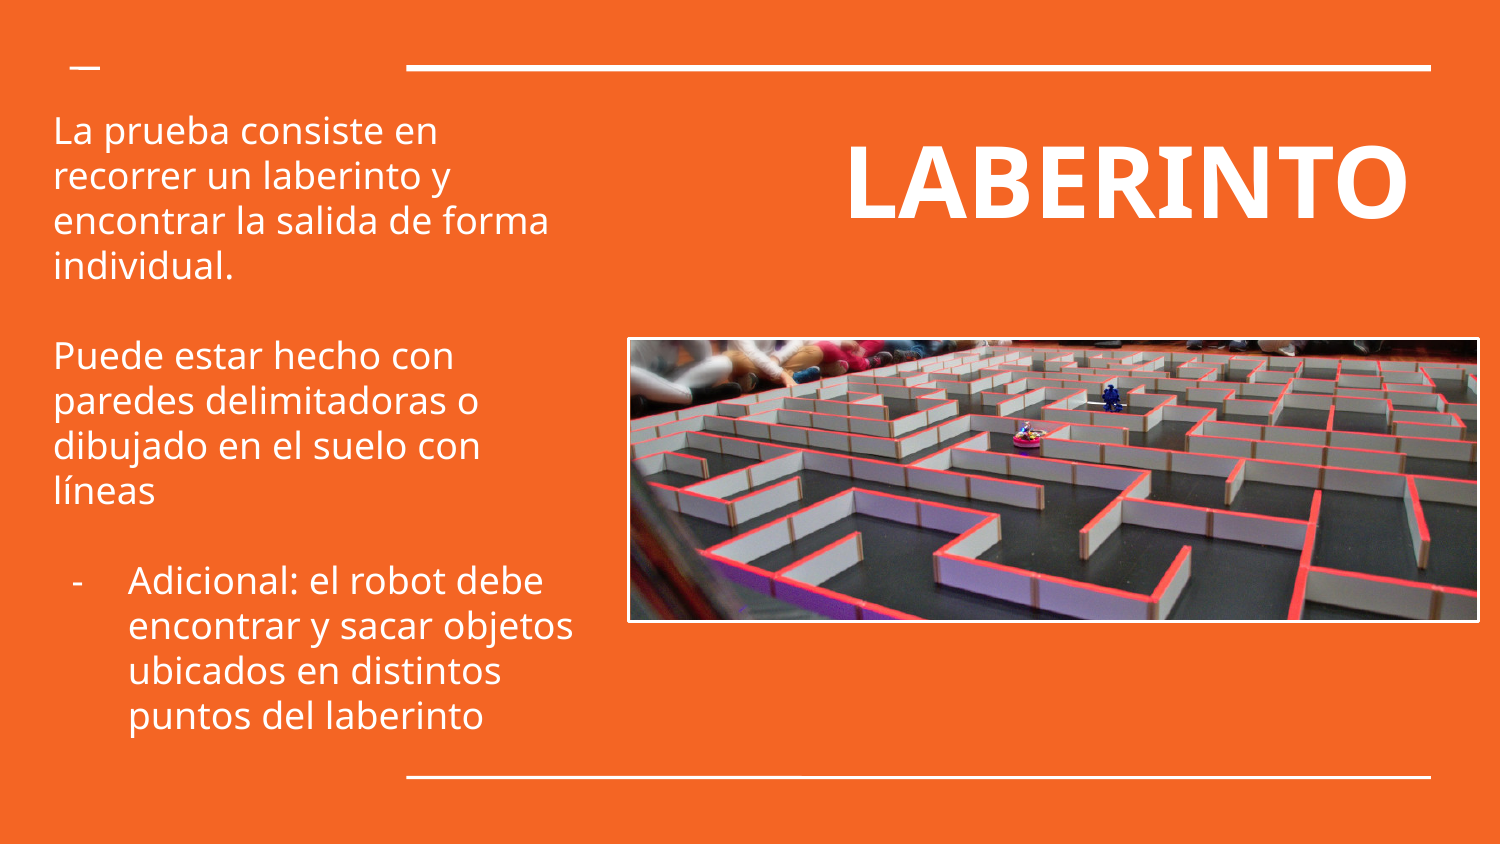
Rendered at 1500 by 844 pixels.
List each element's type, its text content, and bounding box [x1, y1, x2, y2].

picture [630, 340, 1478, 620]
title LABERINTO [606, 103, 1428, 243]
subtitle La prueba consiste en recorrer un laberinto y encontrar la salida de forma individual. Puede estar hecho con paredes delimitadoras o dibujado en el suelo con líneas Adicional: el robot debe encontrar y sacar objetos ubicados en distintos puntos del laberinto [37, 47, 606, 356]
